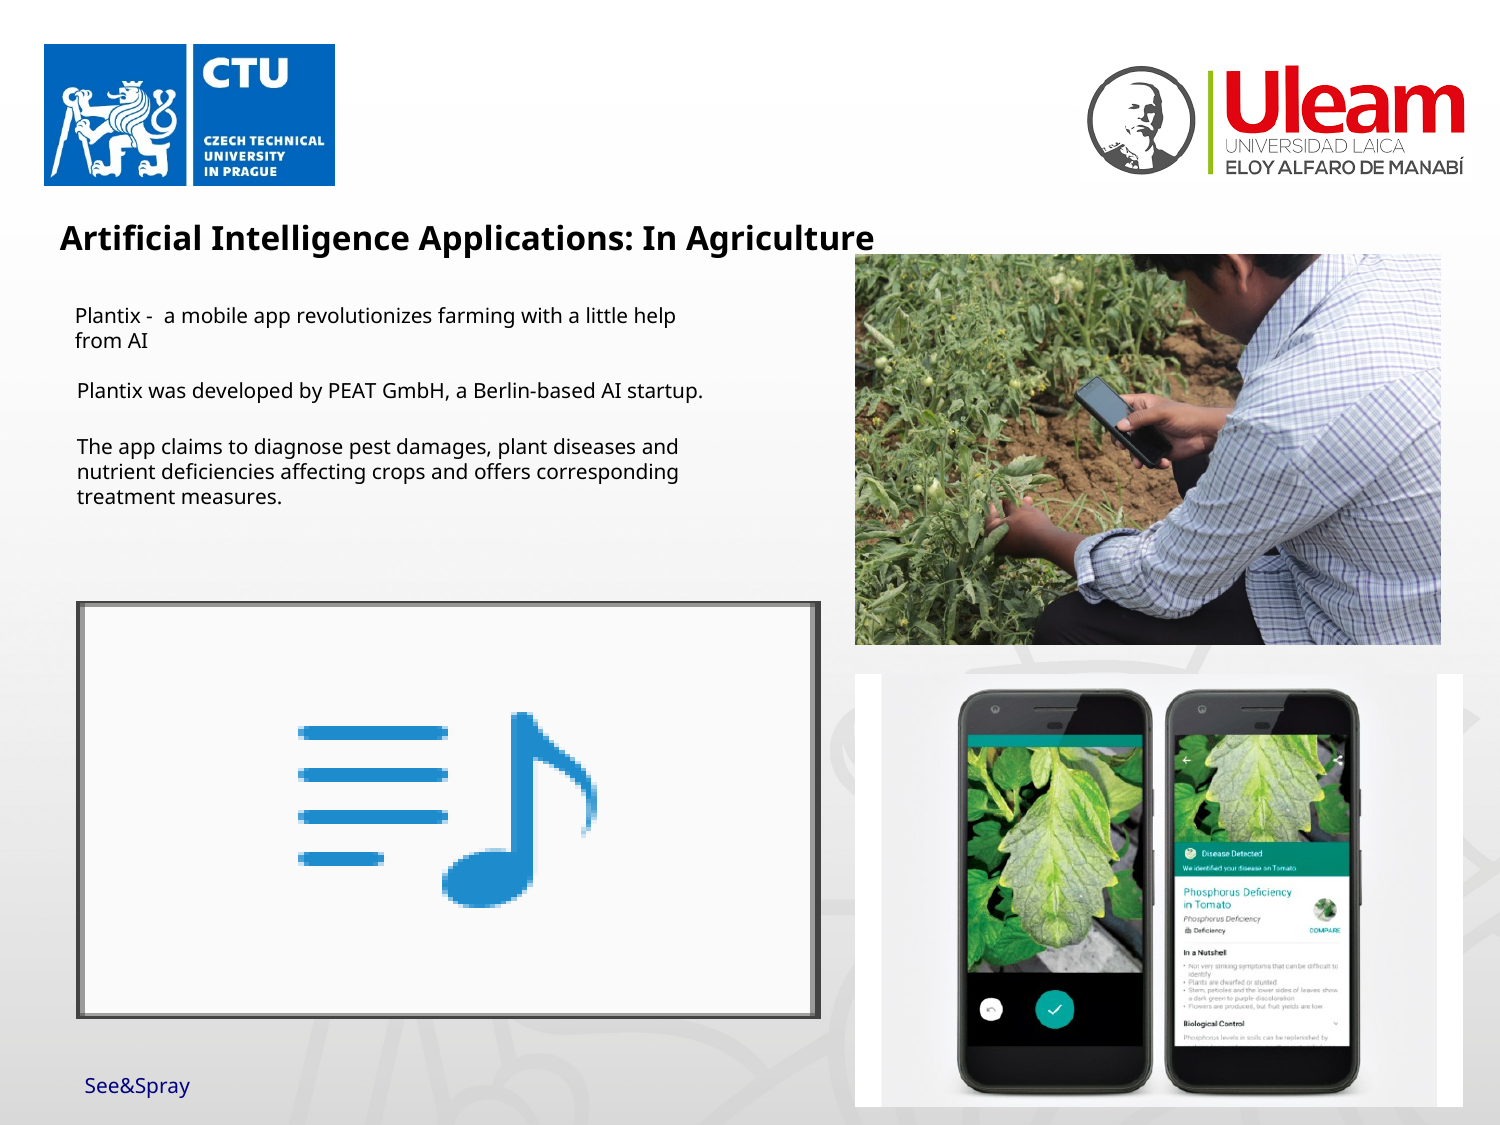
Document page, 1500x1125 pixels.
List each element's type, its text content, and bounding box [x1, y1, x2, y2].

picture [0, 0, 1500, 1125]
text_box Plantix was developed by PEAT GmbH, a Berlin-based AI startup. The app claims to diagnose pest damages, plant diseases and nutrient deficiencies affecting crops and offers corresponding treatment measures. [62, 369, 742, 542]
text_box See&Spray [69, 1065, 271, 1105]
text_box [75, 600, 822, 1021]
text_box Artificial Intelligence Applications: In Agriculture [45, 210, 1366, 441]
text_box Plantix - a mobile app revolutionizes farming with a little help from AI [60, 294, 742, 360]
